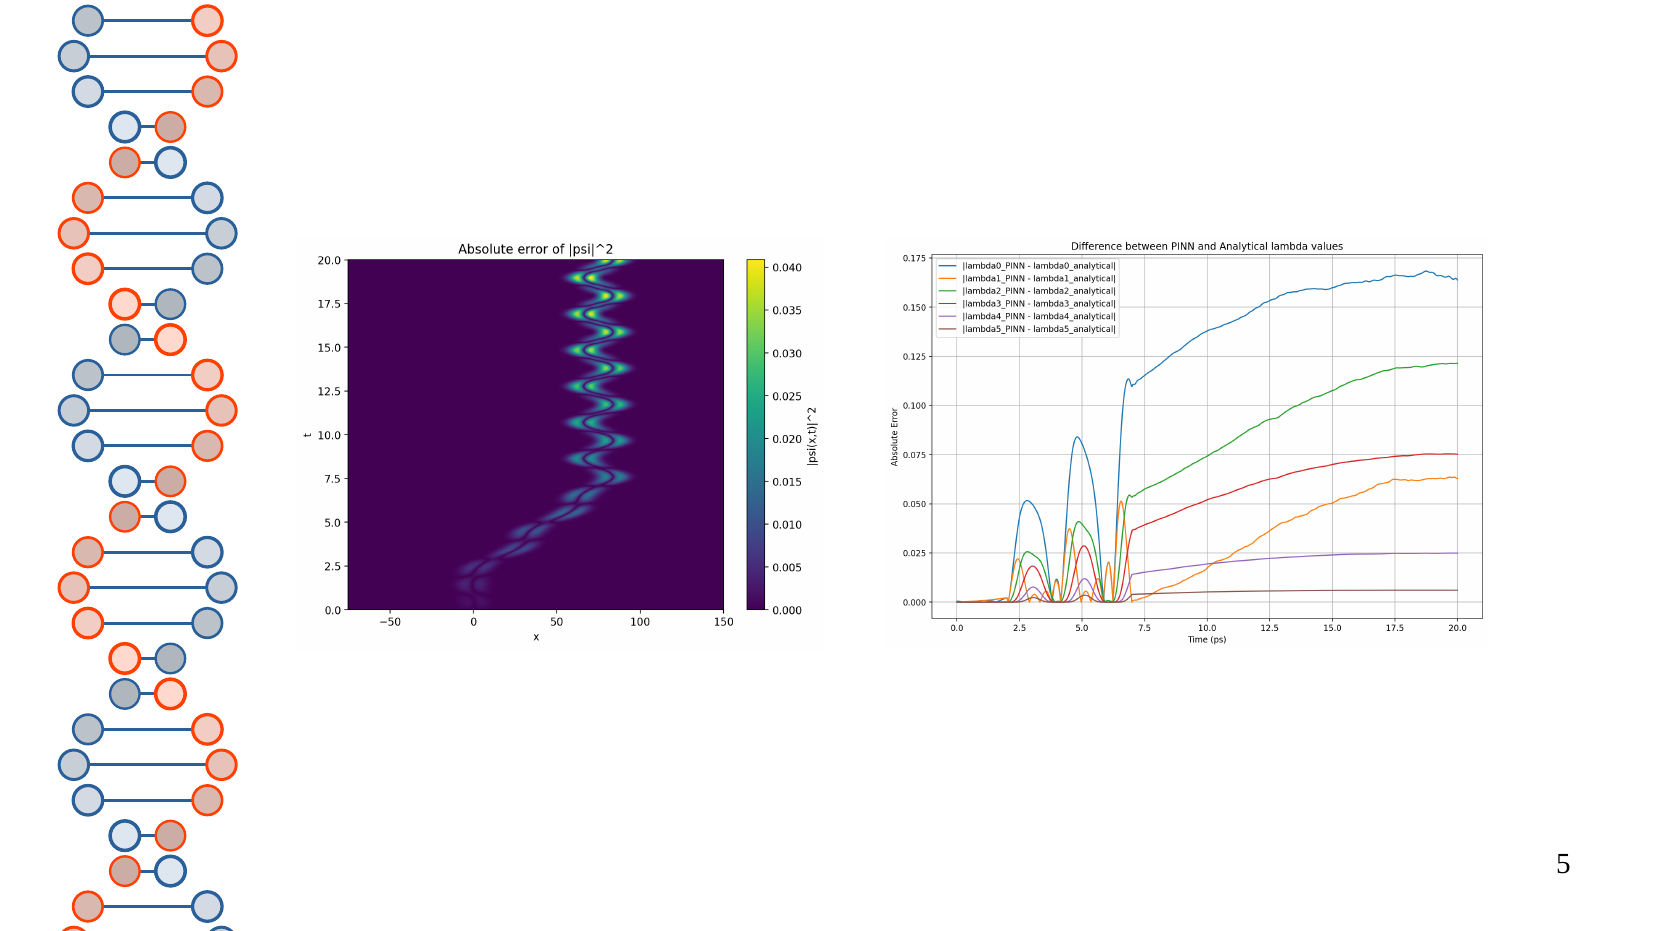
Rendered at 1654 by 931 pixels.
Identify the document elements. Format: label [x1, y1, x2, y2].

picture [295, 236, 824, 650]
picture [885, 236, 1488, 650]
